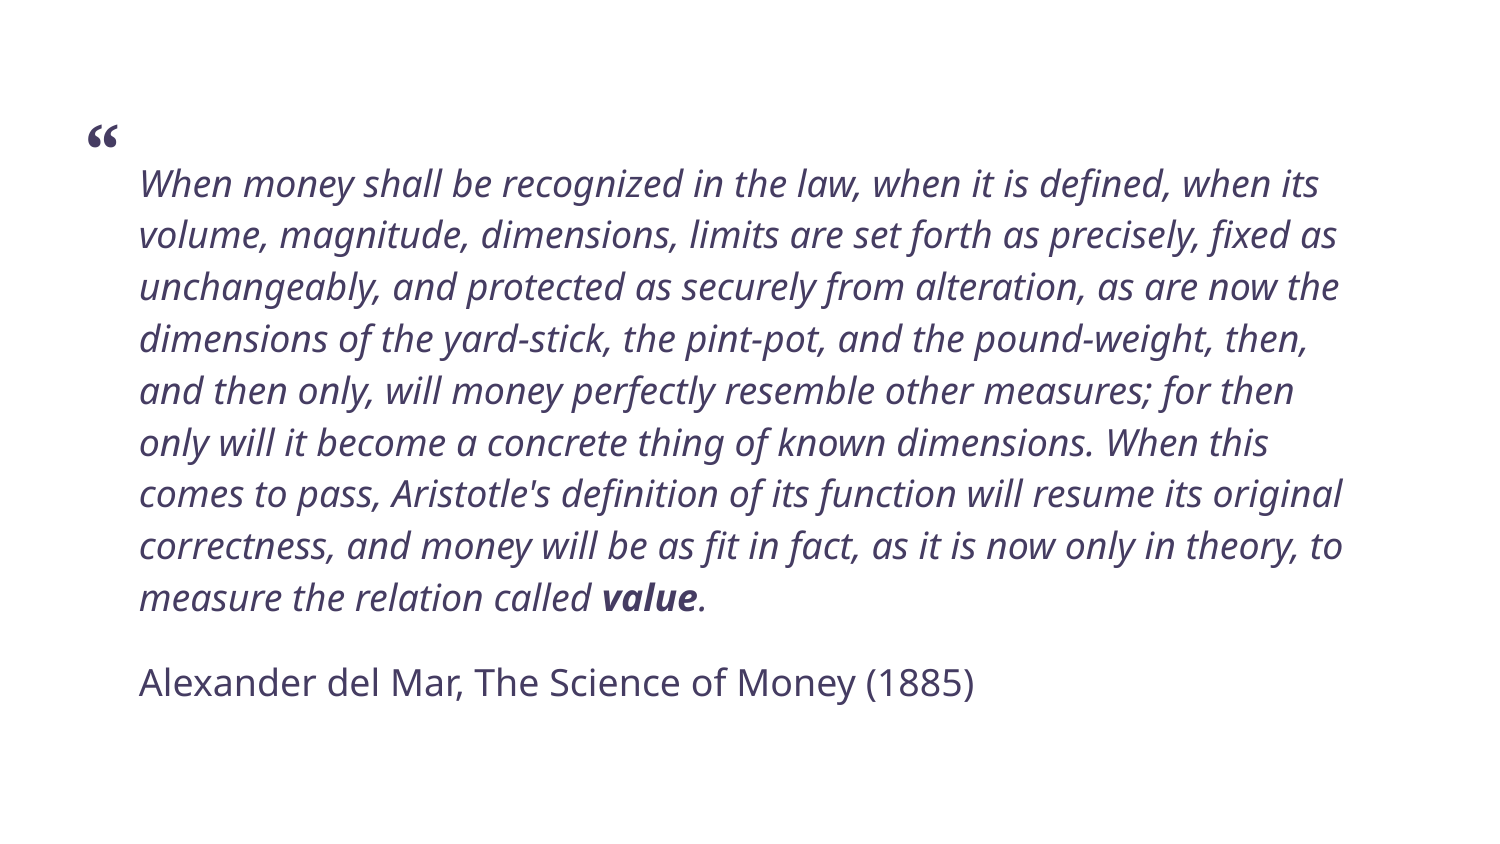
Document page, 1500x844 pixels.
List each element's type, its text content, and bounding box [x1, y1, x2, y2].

title “ [69, 88, 134, 203]
list When money shall be recognized in the law, when it is defined, when its volume, magnitude, dimensions, limits are set forth as precisely, fixed as unchangeably, and protected as securely from alteration, as are now the dimensions of the yard-stick, the pint-pot, and the pound-weight, then, and then only, will money perfectly resemble other measures; for then only will it become a concrete thing of known dimensions. When this comes to pass, Aristotle's definition of its function will resume its original correctness, and money will be as fit in fact, as it is now only in theory, to measure the relation called value. Alexander del Mar, The Science of Money (1885) [123, 91, 1376, 766]
